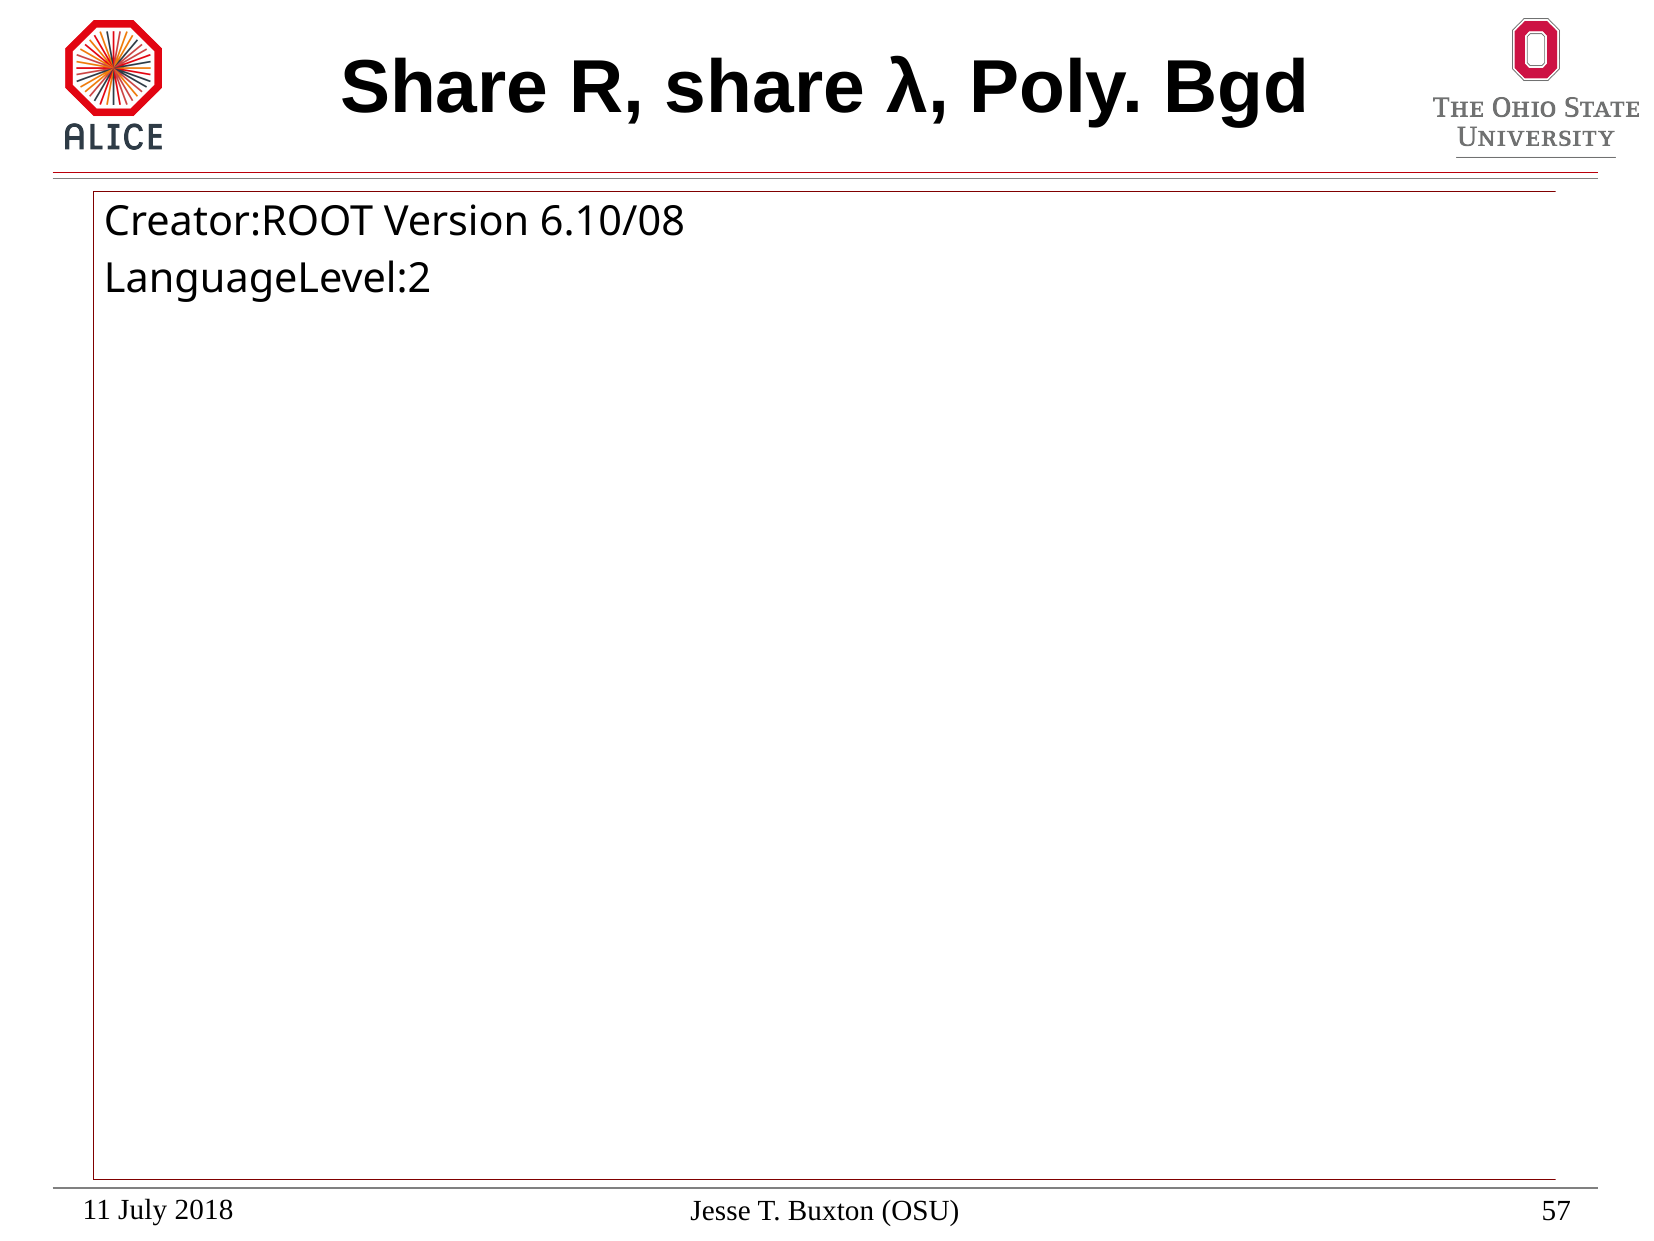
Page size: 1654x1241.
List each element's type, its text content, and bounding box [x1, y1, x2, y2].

picture [65, 20, 137, 150]
title Share R, share λ, Poly. Bgd [137, 1, 1513, 172]
picture [90, 188, 1556, 1180]
picture [1513, 5, 1642, 171]
